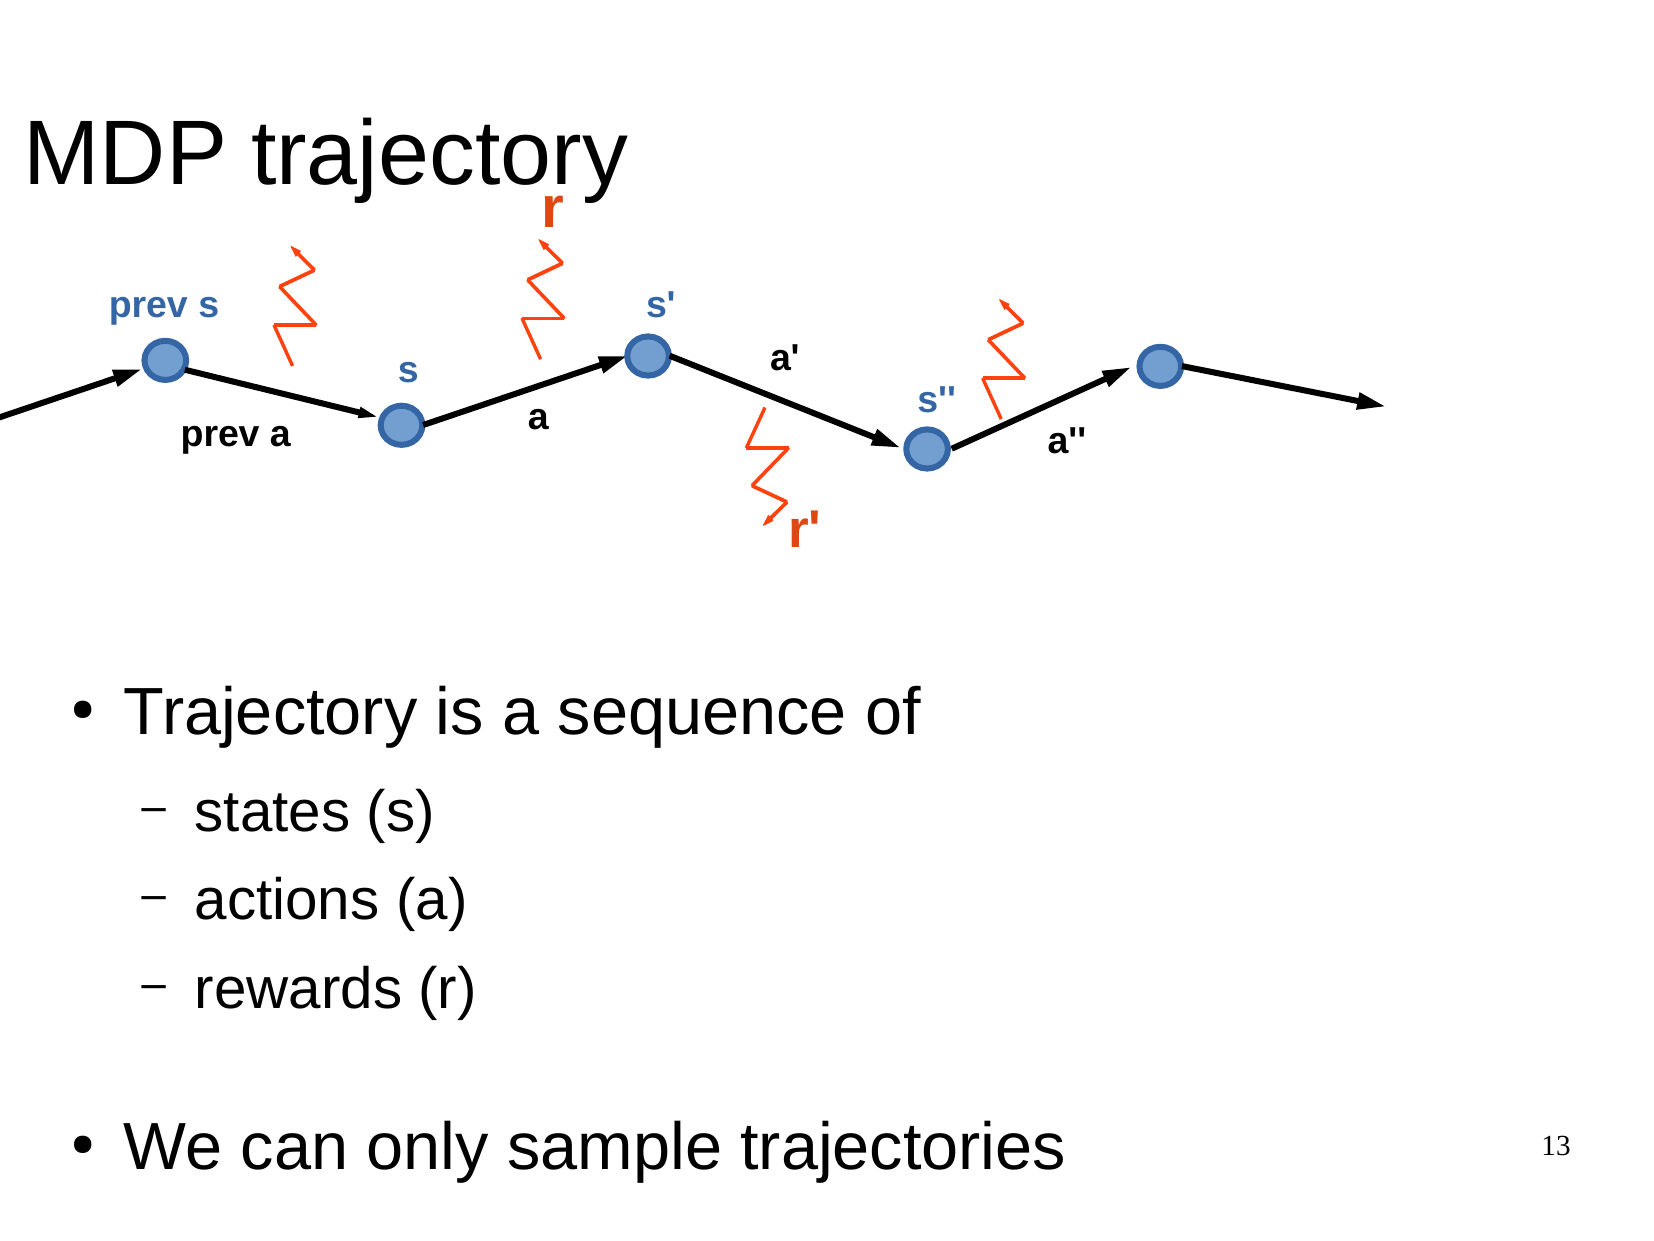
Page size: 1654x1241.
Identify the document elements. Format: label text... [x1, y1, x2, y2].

text_box [1139, 346, 1181, 386]
text_box prev a [162, 402, 309, 466]
text_box s' [628, 273, 694, 336]
text_box prev s [90, 273, 237, 336]
text_box r [381, 164, 582, 251]
text_box a' [752, 326, 818, 390]
text_box [627, 336, 669, 376]
text_box [380, 405, 423, 445]
text_box [906, 429, 948, 469]
title MDP trajectory [23, 49, 1512, 257]
text_box a'' [1029, 408, 1105, 472]
text_box s'' [899, 367, 975, 431]
list Trajectory is a sequence of states (s) actions (a) rewards (r) We can only sample trajectories [53, 674, 1542, 1241]
text_box a [510, 385, 567, 449]
text_box r' [641, 488, 842, 576]
text_box [144, 340, 187, 380]
text_box s [380, 338, 437, 401]
